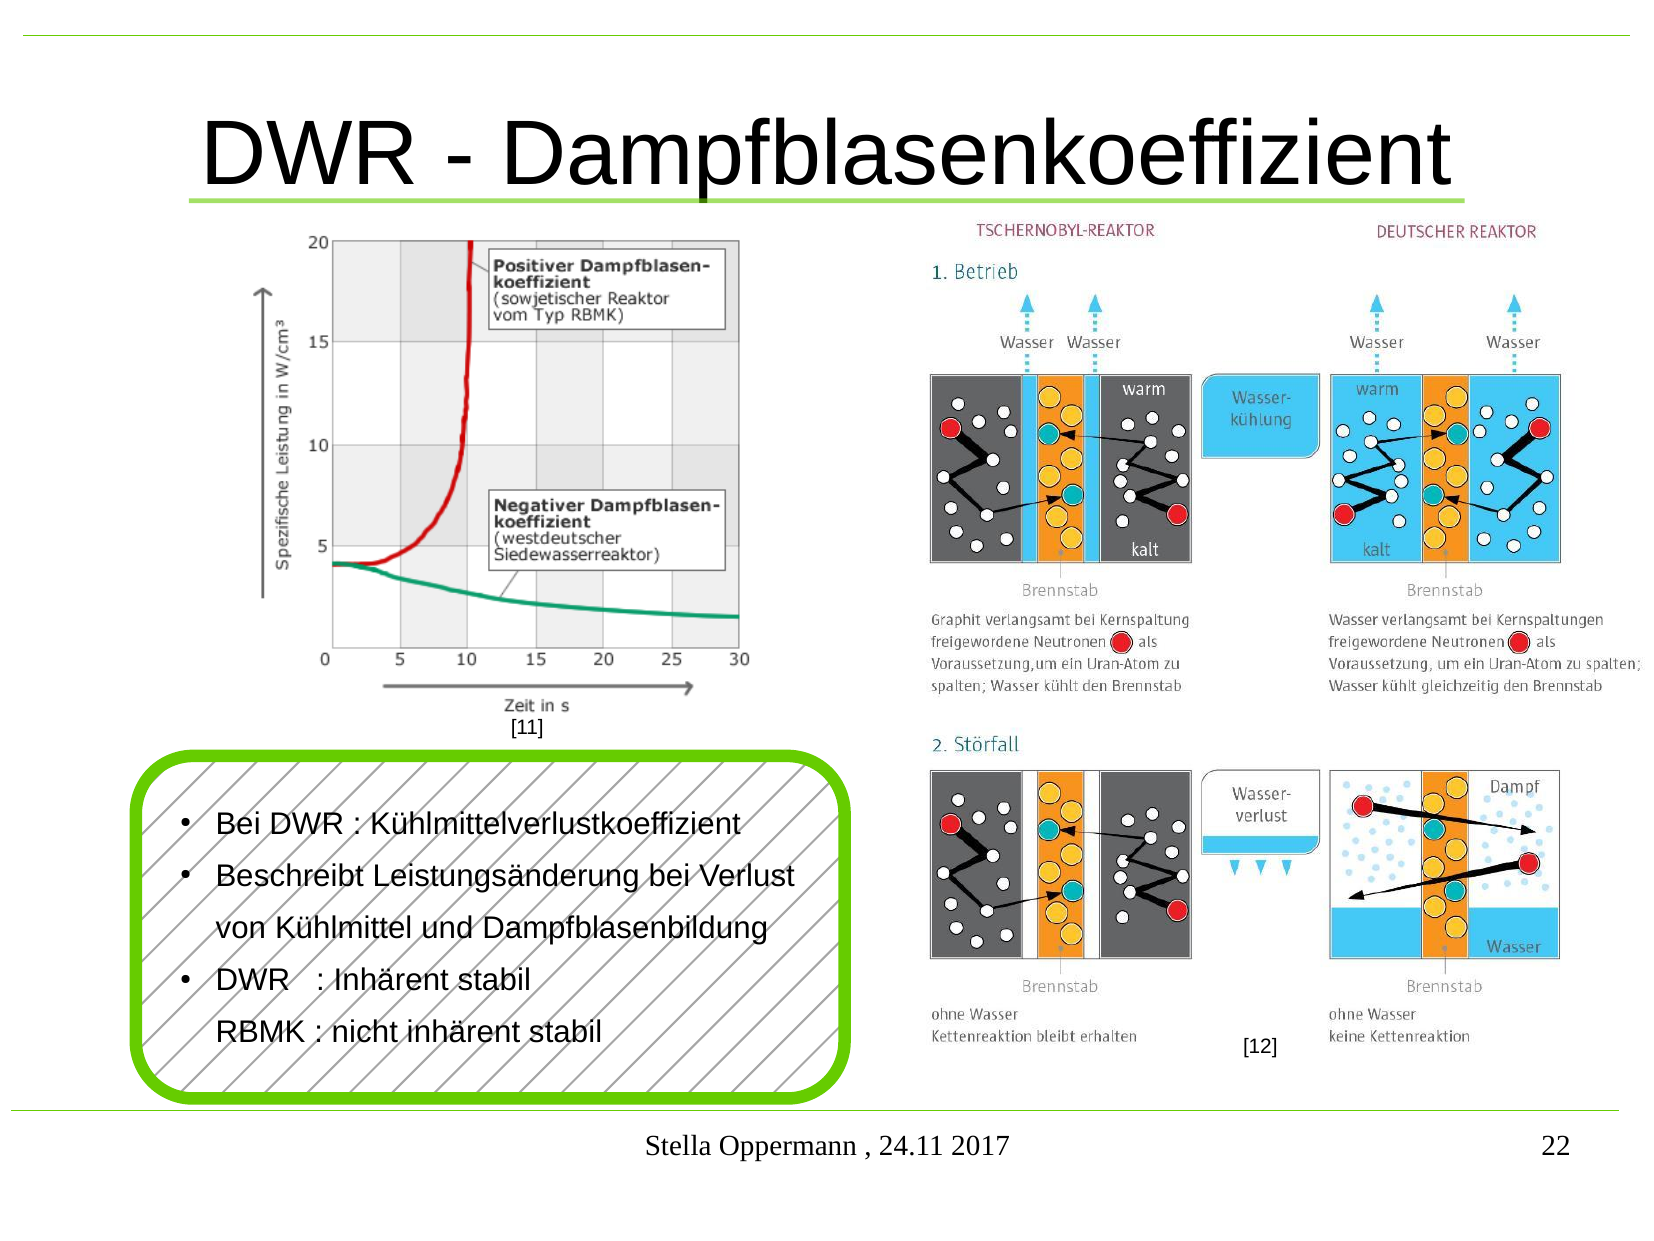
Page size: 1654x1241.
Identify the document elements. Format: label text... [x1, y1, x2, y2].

text_box [12] [1228, 1027, 1312, 1099]
title DWR - Dampfblasenkoeffizient [82, 49, 1571, 257]
picture [248, 224, 756, 721]
picture [897, 205, 1654, 1064]
text_box [11] [496, 708, 579, 755]
text_box [135, 755, 845, 1099]
text_box Bei DWR : Kühlmittelverlustkoeffizient Beschreibt Leistungsänderung bei Verlust von Kühlmittel und Dampfblasenbildung DWR : Inhärent stabil RBMK : nicht inhärent stabil [165, 781, 815, 1040]
